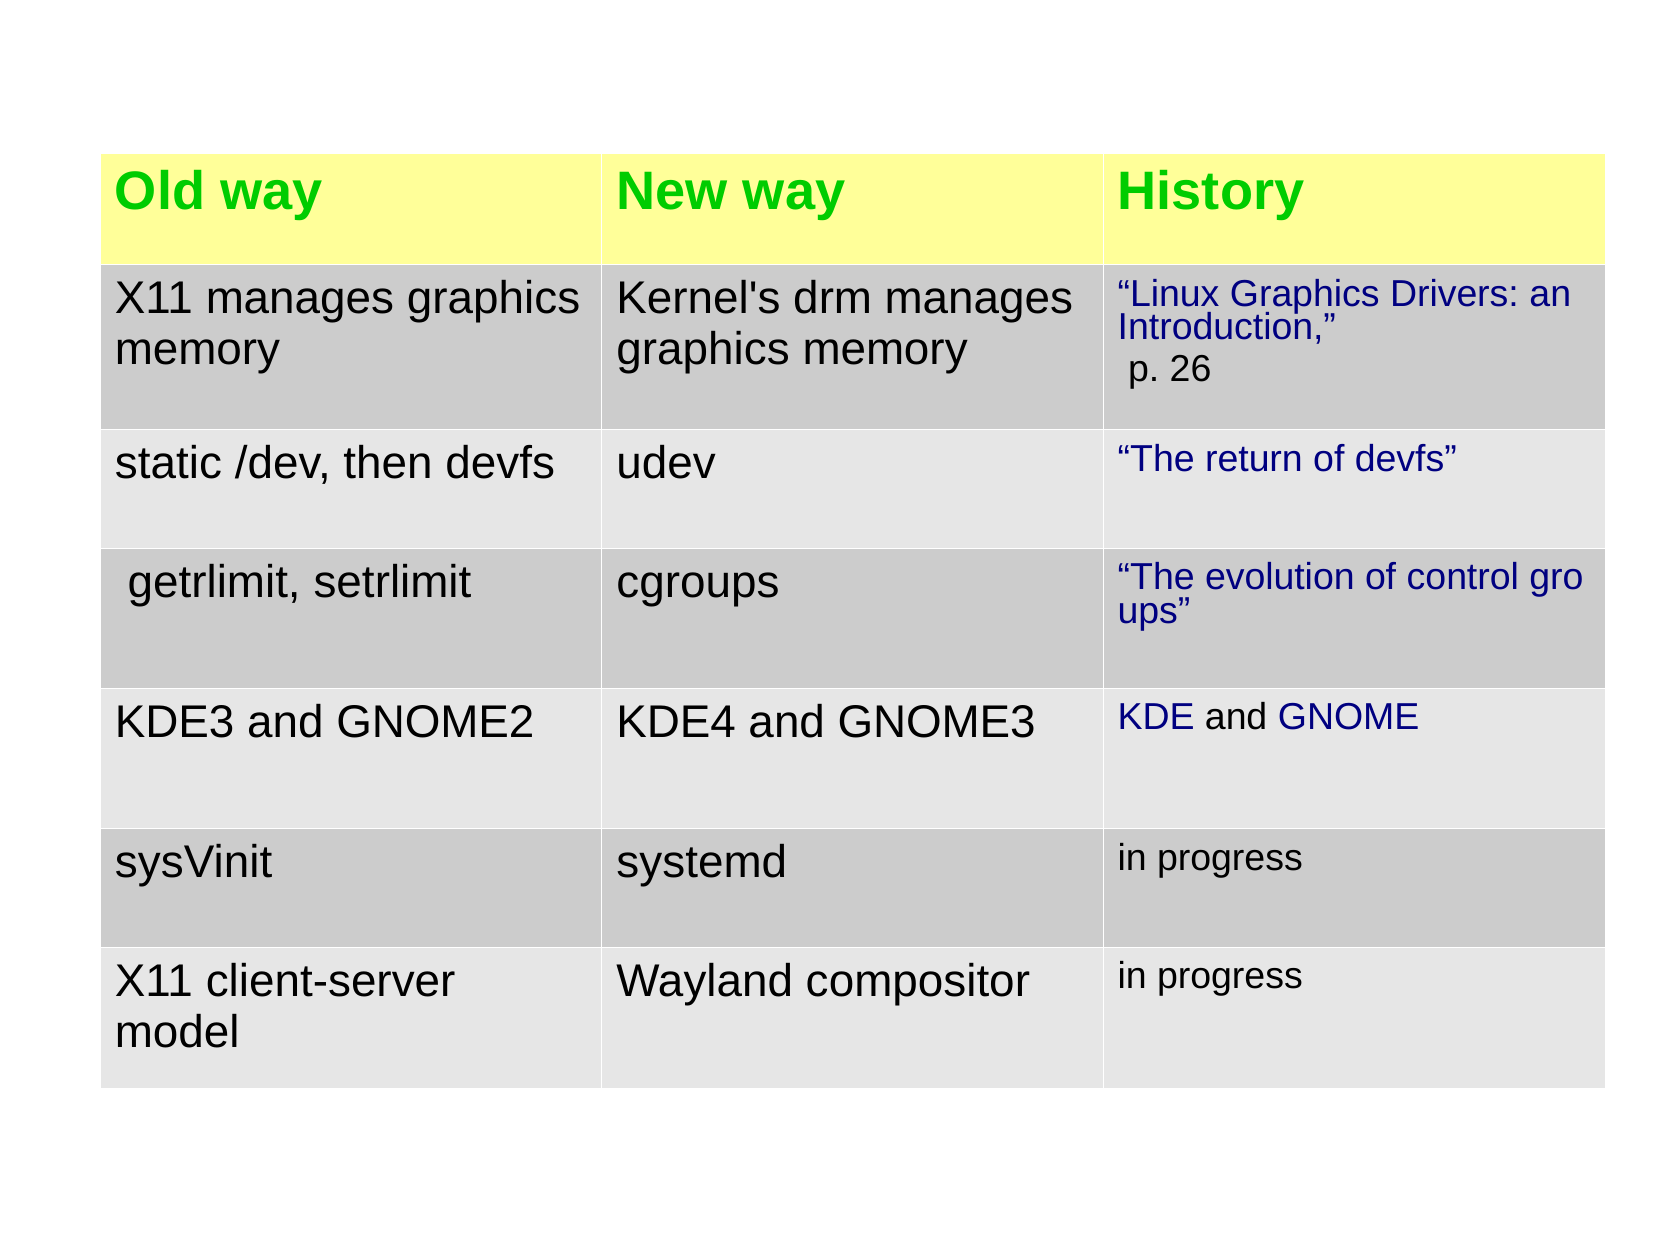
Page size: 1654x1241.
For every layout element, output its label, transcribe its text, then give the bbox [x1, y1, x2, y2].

table_cell Wayland compositor [602, 948, 1103, 1088]
table_cell “The return of devfs” [1104, 430, 1605, 548]
table_cell KDE3 and GNOME2 [101, 689, 601, 828]
table_cell getrlimit, setrlimit [101, 549, 601, 688]
table_cell X11 manages graphics memory [101, 265, 601, 429]
table_cell KDE4 and GNOME3 [602, 689, 1103, 828]
table_cell Kernel's drm manages graphics memory [602, 265, 1103, 429]
table_cell systemd [602, 829, 1103, 947]
table_cell KDE and GNOME [1104, 689, 1605, 828]
table_header New way [602, 154, 1103, 264]
table_header History [1104, 154, 1605, 264]
table_cell X11 client-server model [101, 948, 601, 1088]
table_header Old way [101, 154, 601, 264]
table_cell udev [602, 430, 1103, 548]
table_cell in progress [1104, 948, 1605, 1088]
table_cell “The evolution of control groups” [1104, 549, 1605, 688]
table_cell sysVinit [101, 829, 601, 947]
table_cell static /dev, then devfs [101, 430, 601, 548]
table_cell in progress [1104, 829, 1605, 947]
table_cell cgroups [602, 549, 1103, 688]
table_cell “Linux Graphics Drivers: an Introduction,” p. 26 [1104, 265, 1605, 429]
